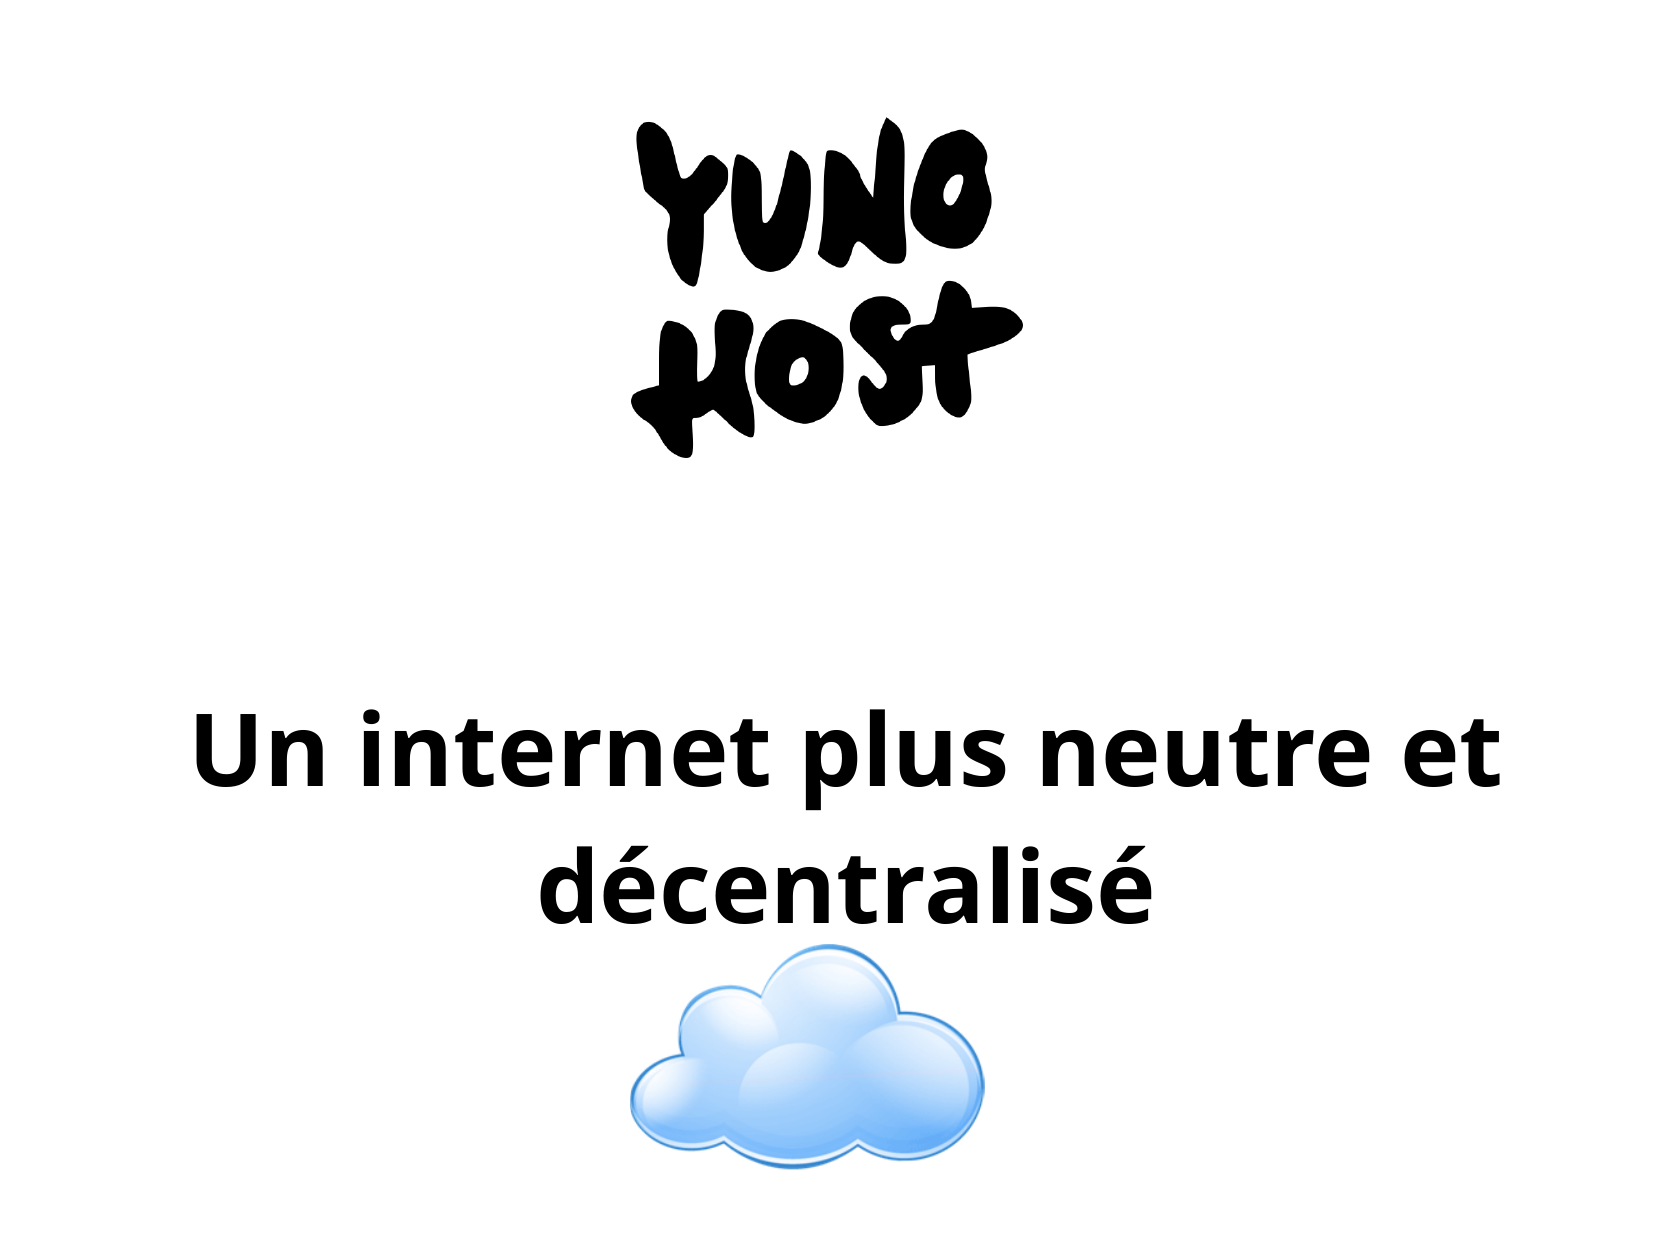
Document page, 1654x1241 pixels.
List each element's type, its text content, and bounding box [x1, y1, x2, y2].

list Un internet plus neutre et décentralisé [82, 525, 1571, 960]
picture [630, 944, 985, 1177]
picture [631, 117, 1023, 458]
